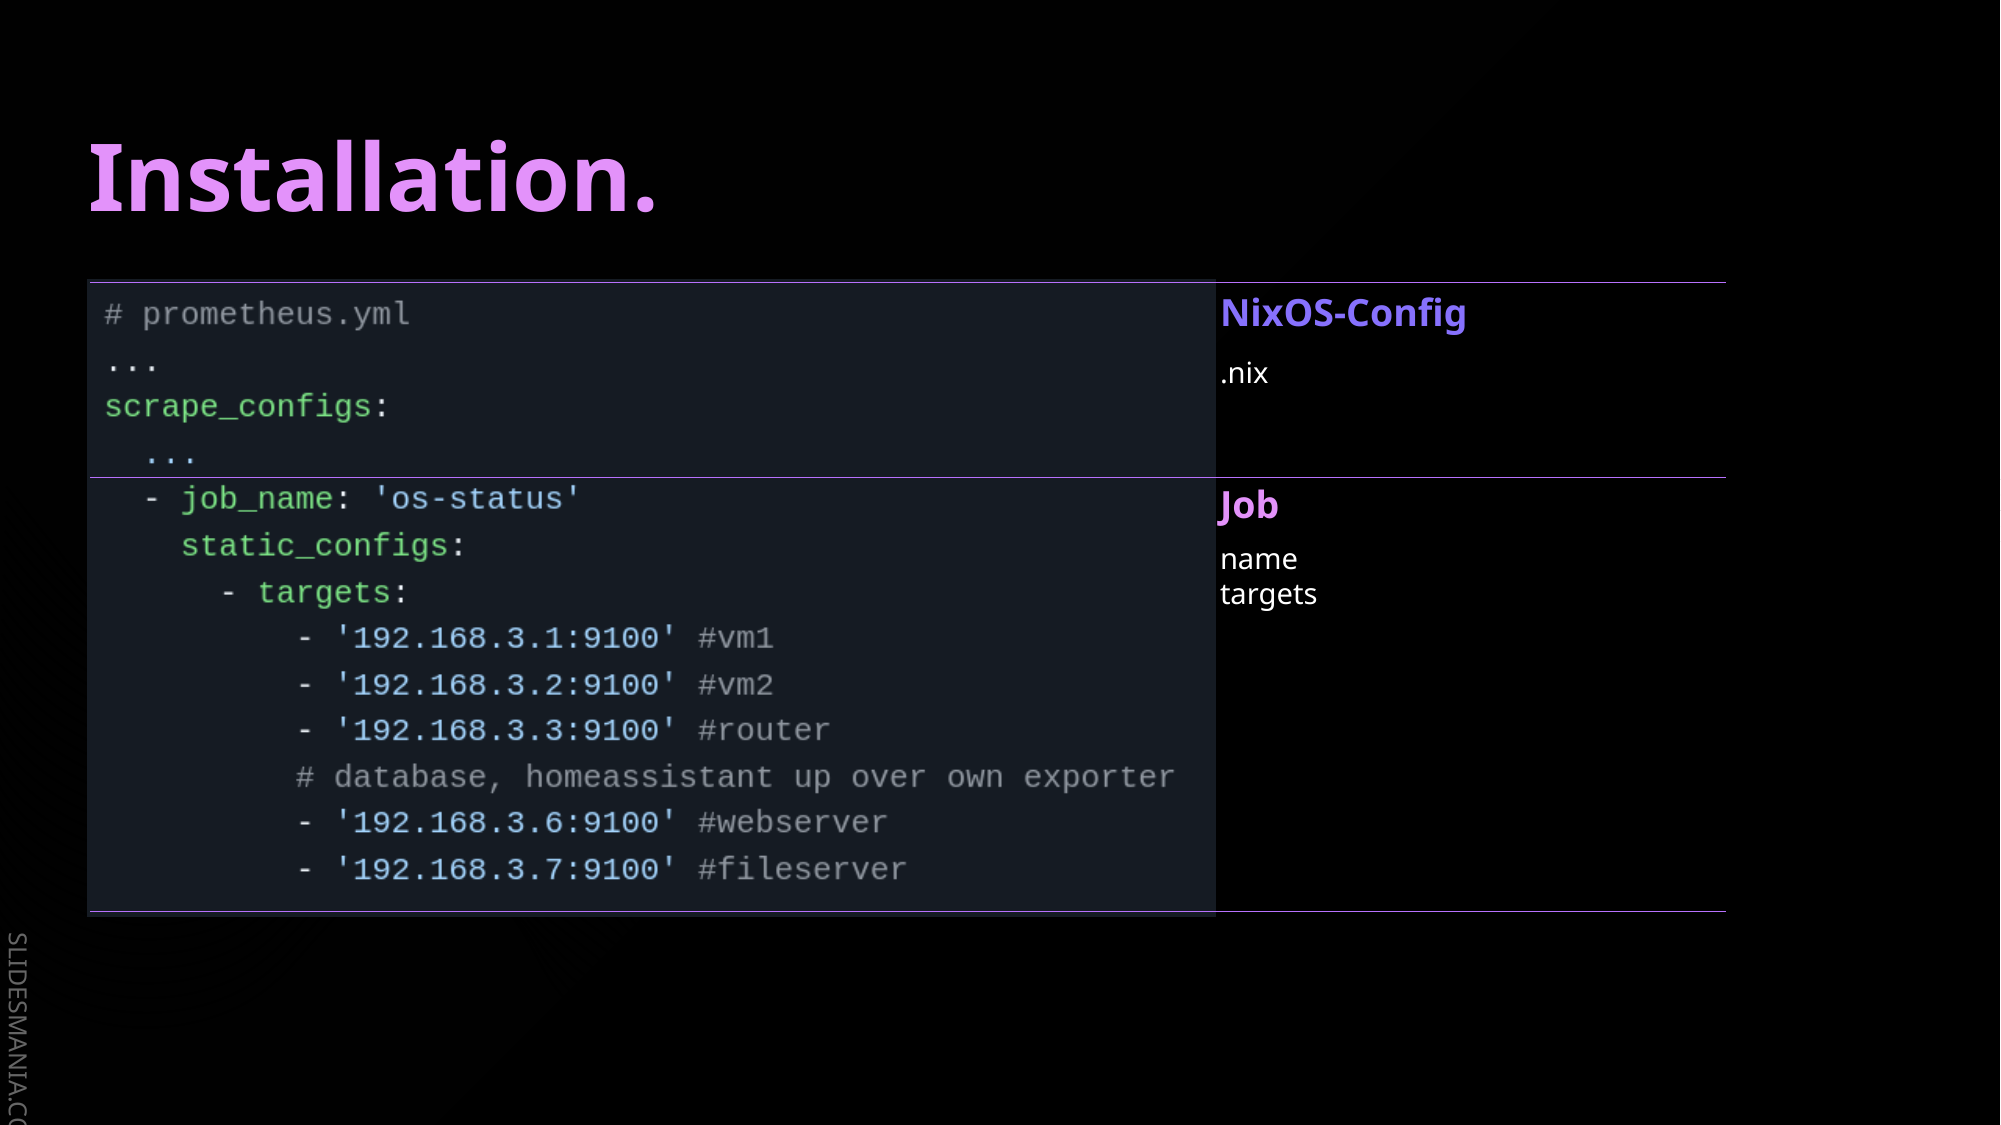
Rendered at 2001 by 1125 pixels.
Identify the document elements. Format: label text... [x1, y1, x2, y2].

list .nix [1200, 334, 1758, 413]
text_box NixOS-Config [1200, 262, 1758, 334]
list name targets [1200, 520, 1758, 658]
title Installation. [68, 97, 1932, 223]
subtitle Job [1200, 453, 1758, 520]
picture [87, 279, 1216, 917]
